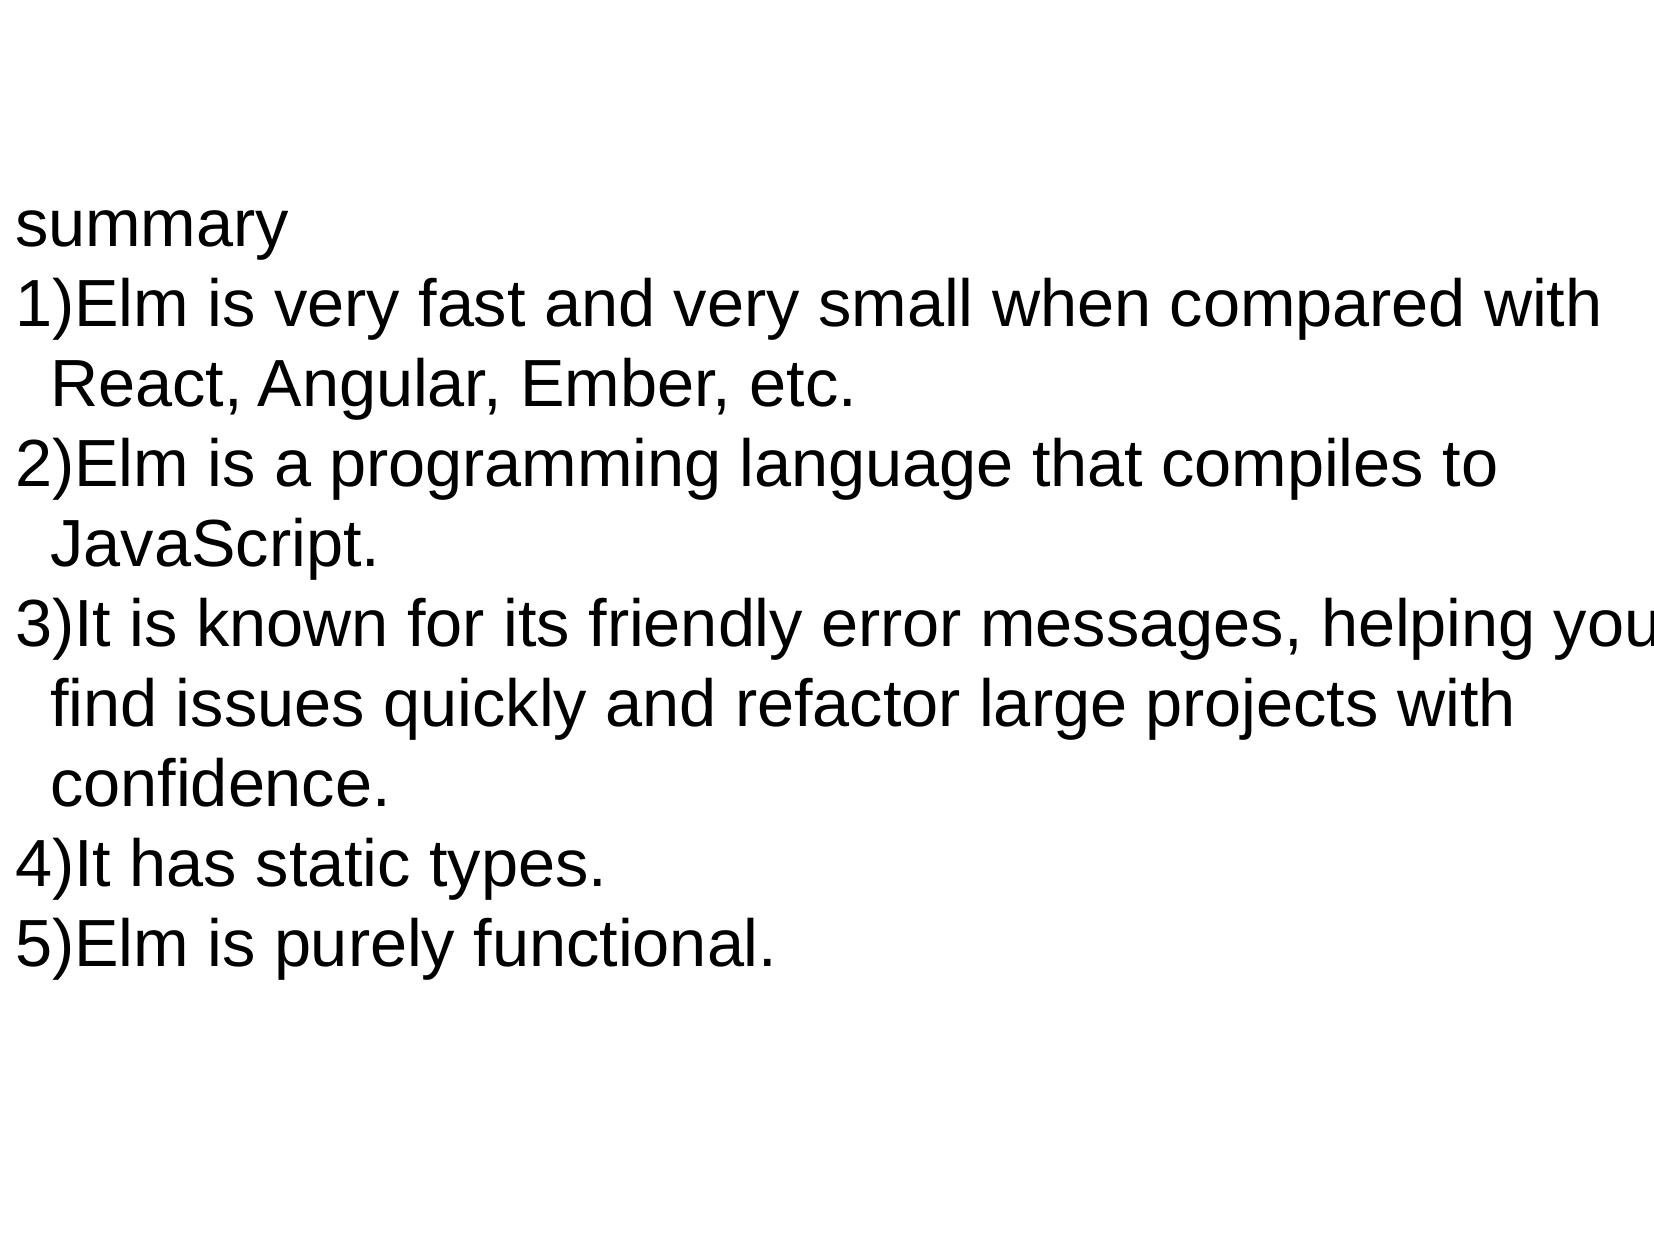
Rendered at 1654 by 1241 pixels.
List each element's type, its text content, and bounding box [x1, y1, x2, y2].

text_box summary Elm is very fast and very small when compared with React, Angular, Ember, etc. Elm is a programming language that compiles to JavaScript. It is known for its friendly error messages, helping you find issues quickly and refactor large projects with confidence. It has static types. Elm is purely functional. [0, 172, 1654, 930]
